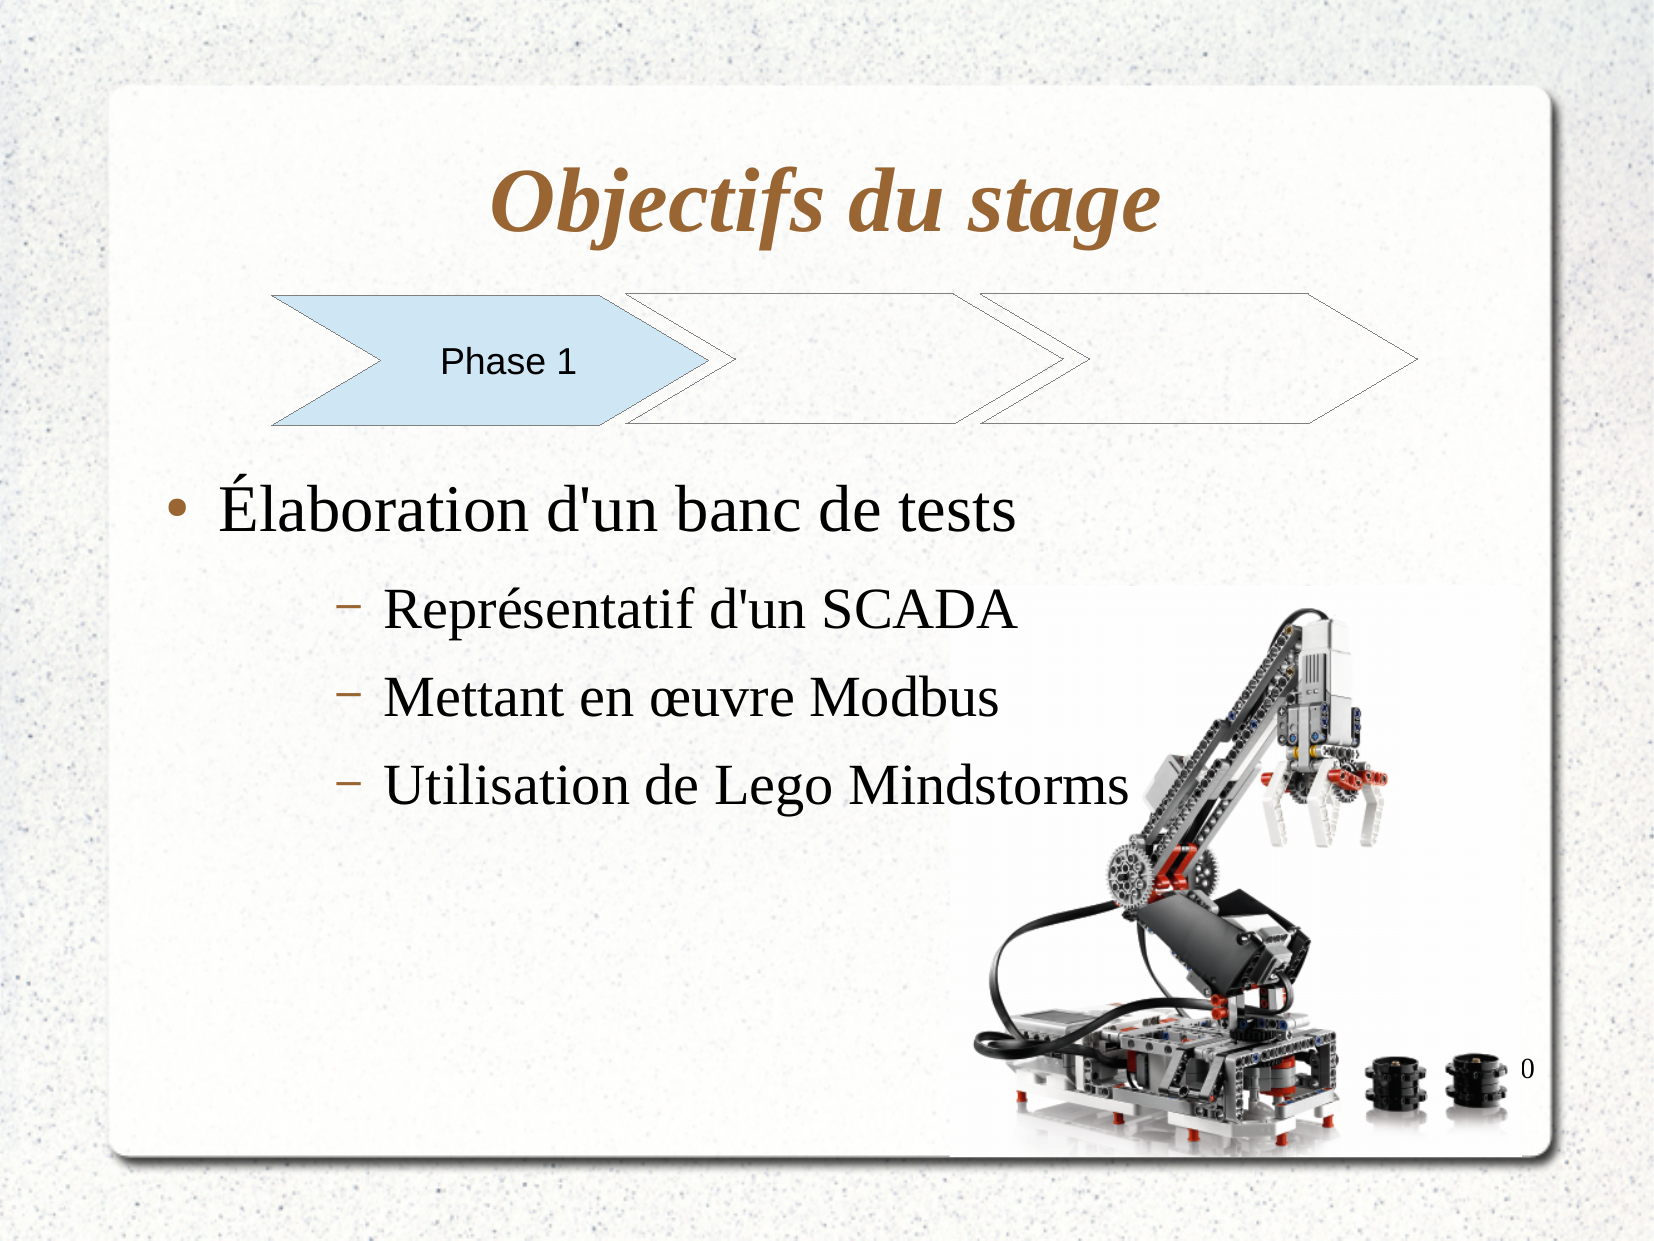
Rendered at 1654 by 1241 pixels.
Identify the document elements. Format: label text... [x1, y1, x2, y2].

list Élaboration d'un banc de tests Représentatif d'un SCADA Mettant en œuvre Modbus Utilisation de Lego Mindstorms [147, 472, 1506, 1056]
title Objectifs du stage [118, 96, 1536, 304]
text_box Phase 1 [425, 332, 593, 390]
picture [0, 0, 1654, 1241]
text_box [271, 295, 709, 426]
